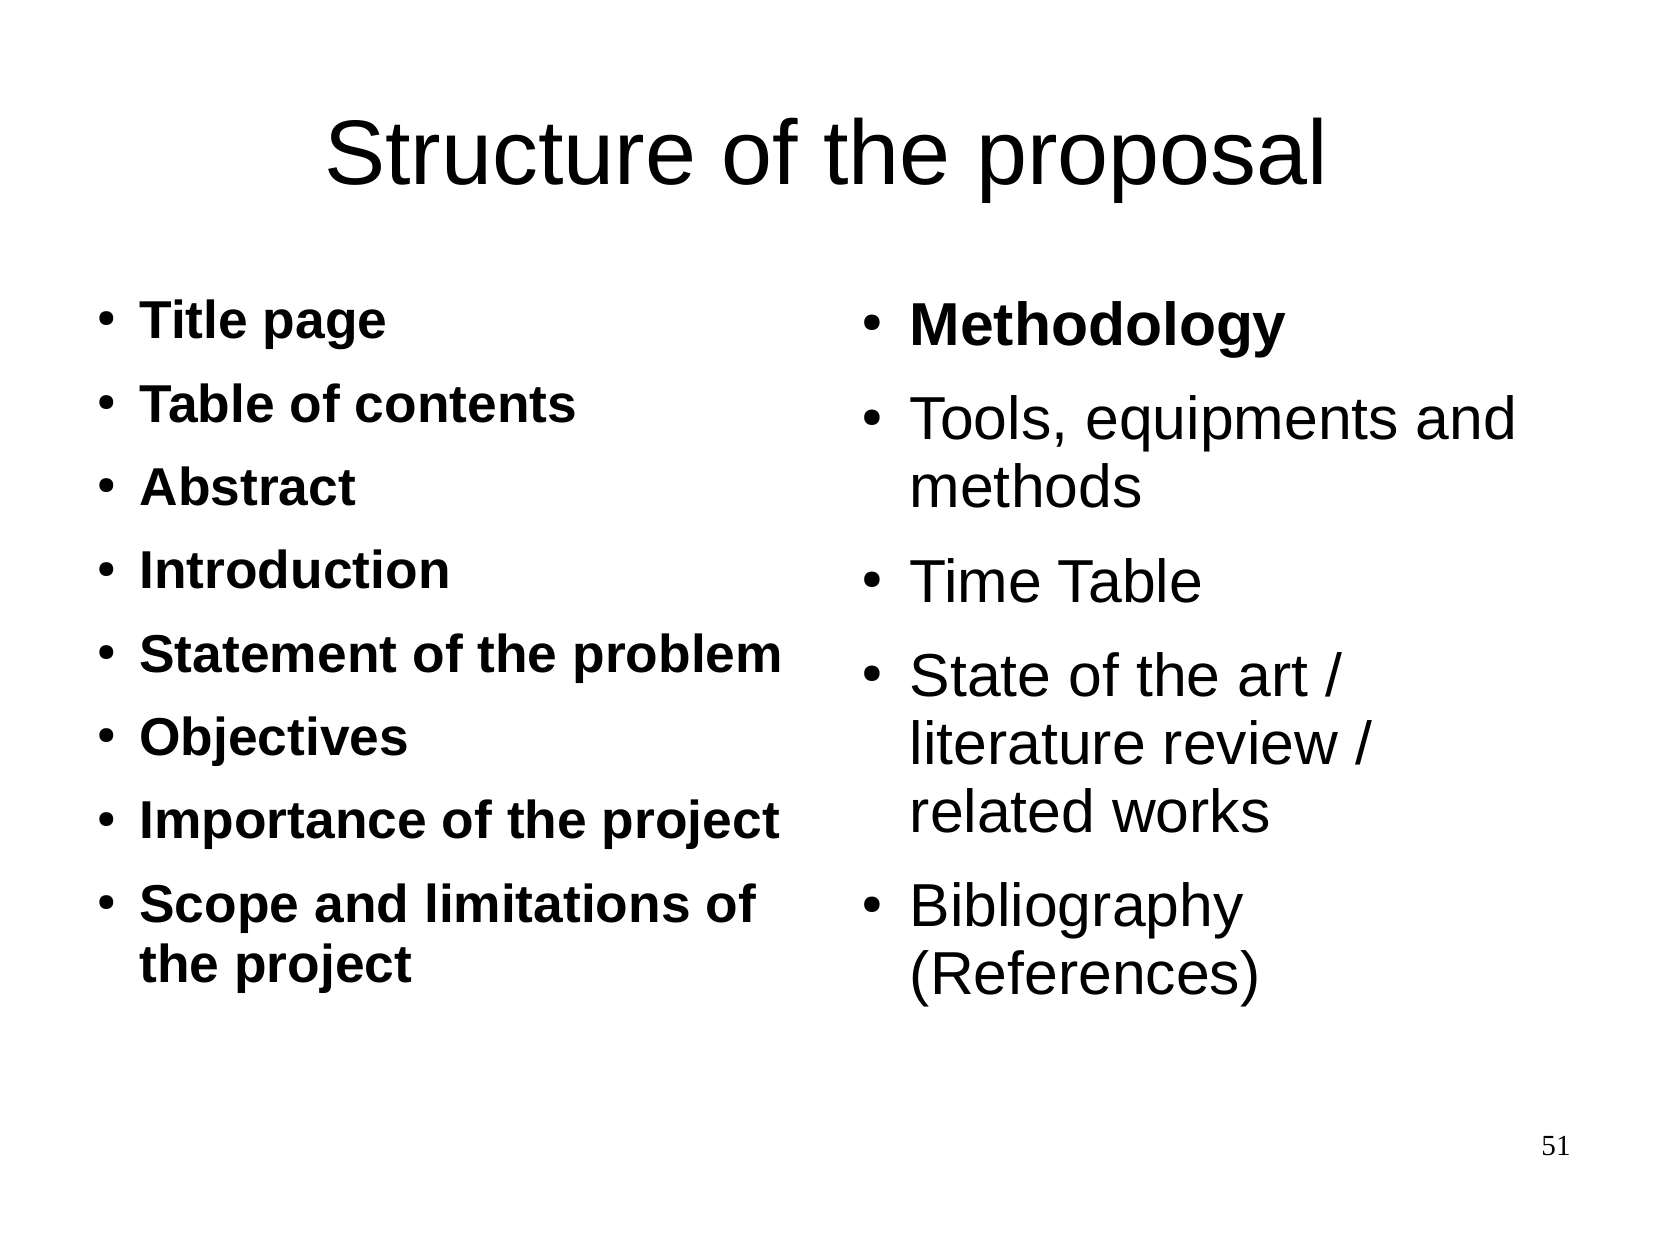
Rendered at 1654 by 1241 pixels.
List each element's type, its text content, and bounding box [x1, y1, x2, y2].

title Structure of the proposal [82, 49, 1571, 257]
list Methodology Tools, equipments and methods Time Table State of the art / literature review / related works Bibliography (References) [845, 290, 1572, 1010]
list Title page Table of contents Abstract Introduction Statement of the problem Objectives Importance of the project Scope and limitations of the project [82, 290, 809, 1010]
